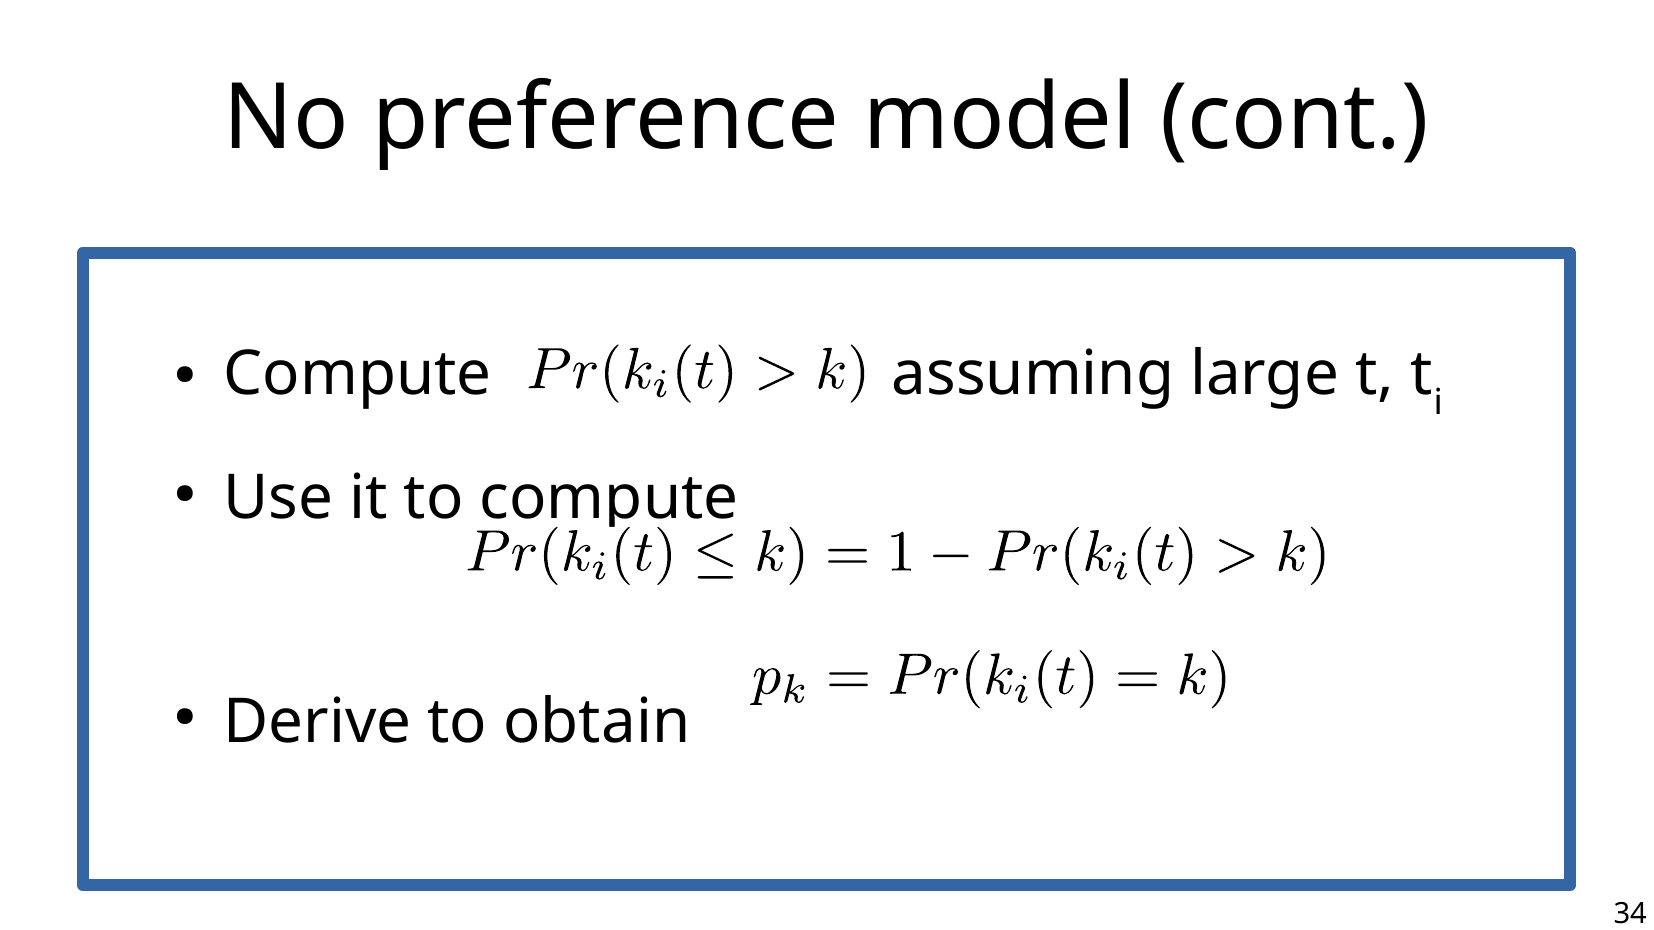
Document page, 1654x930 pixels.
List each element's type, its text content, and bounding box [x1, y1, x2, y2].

list Compute assuming large t, ti Use it to compute Derive to obtain [82, 252, 1571, 886]
text_box [526, 344, 871, 403]
title No preference model (cont.) [82, 1, 1571, 225]
text_box [465, 526, 1331, 586]
text_box [750, 650, 1232, 709]
